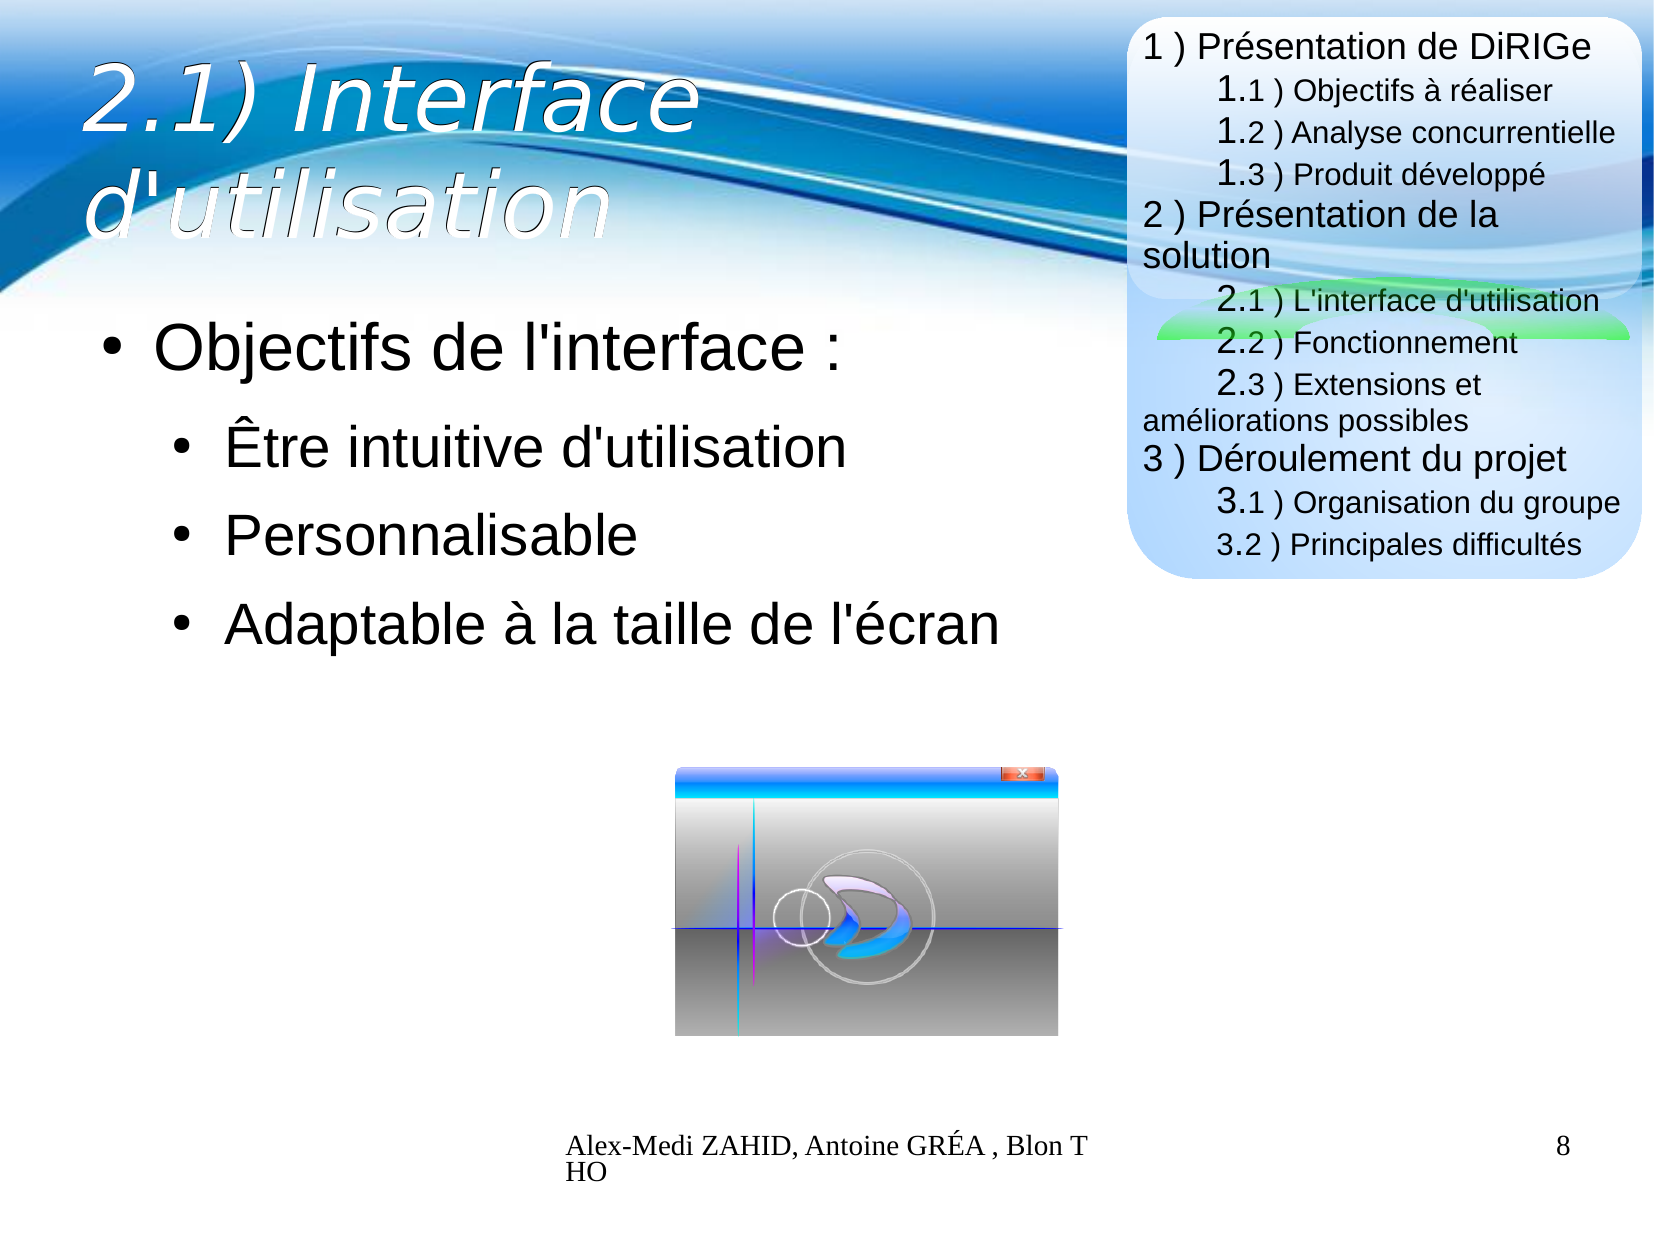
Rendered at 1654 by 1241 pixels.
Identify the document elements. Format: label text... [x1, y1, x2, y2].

text_box [1534, 294, 1547, 298]
text_box [1486, 291, 1494, 297]
picture [0, 0, 1654, 1241]
text_box [1340, 291, 1348, 296]
text_box [1273, 288, 1281, 297]
text_box [1273, 330, 1280, 338]
text_box [1518, 294, 1530, 298]
text_box [1373, 288, 1386, 296]
text_box [1249, 331, 1262, 339]
text_box Algorithme [1430, 325, 1547, 441]
text_box [1218, 327, 1235, 339]
text_box [1151, 200, 1630, 288]
title 2.1) Interface d'utilisation [82, 45, 1152, 261]
text_box [1250, 289, 1258, 298]
list Objectifs de l'interface : Être intuitive d'utilisation Personnalisable Adaptable à la taille de l'écran [82, 310, 1123, 1093]
text_box [1509, 333, 1517, 339]
